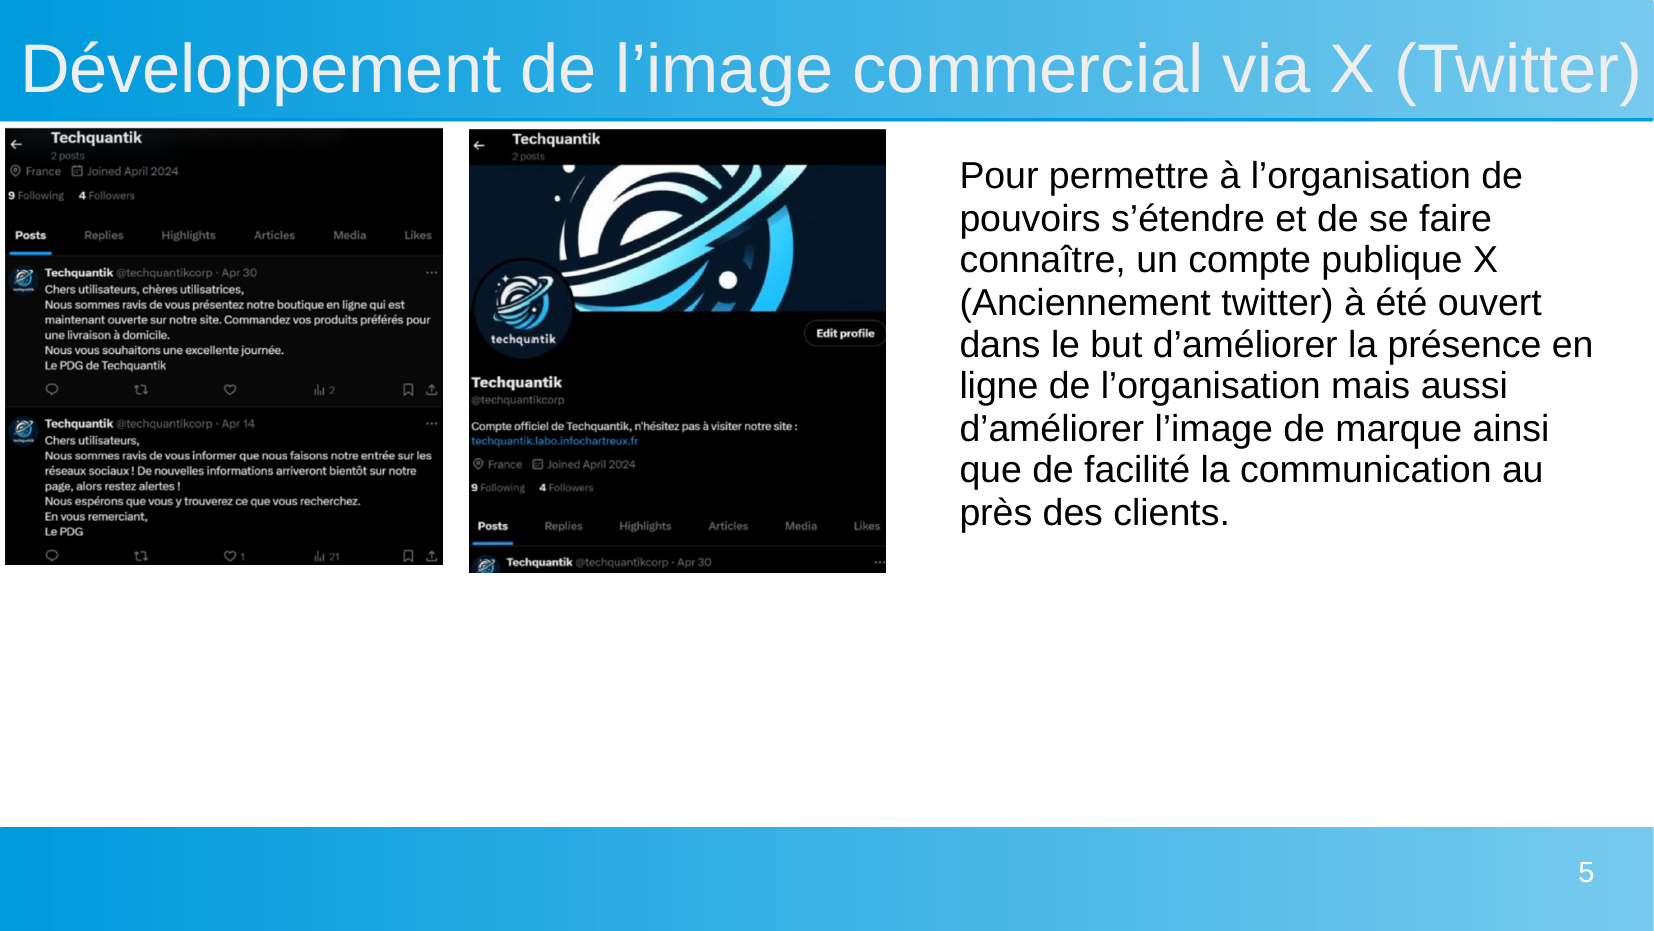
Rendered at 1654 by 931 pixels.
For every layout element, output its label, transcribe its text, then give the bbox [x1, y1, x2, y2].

text_box Pour permettre à l’organisation de pouvoirs s’étendre et de se faire connaître, un compte publique X (Anciennement twitter) à été ouvert dans le but d’améliorer la présence en ligne de l’organisation mais aussi d’améliorer l’image de marque ainsi que de facilité la communication au près des clients. [944, 147, 1625, 768]
picture [469, 129, 886, 573]
title Développement de l’image commercial via X (Twitter) [0, 0, 1654, 146]
picture [5, 127, 443, 565]
